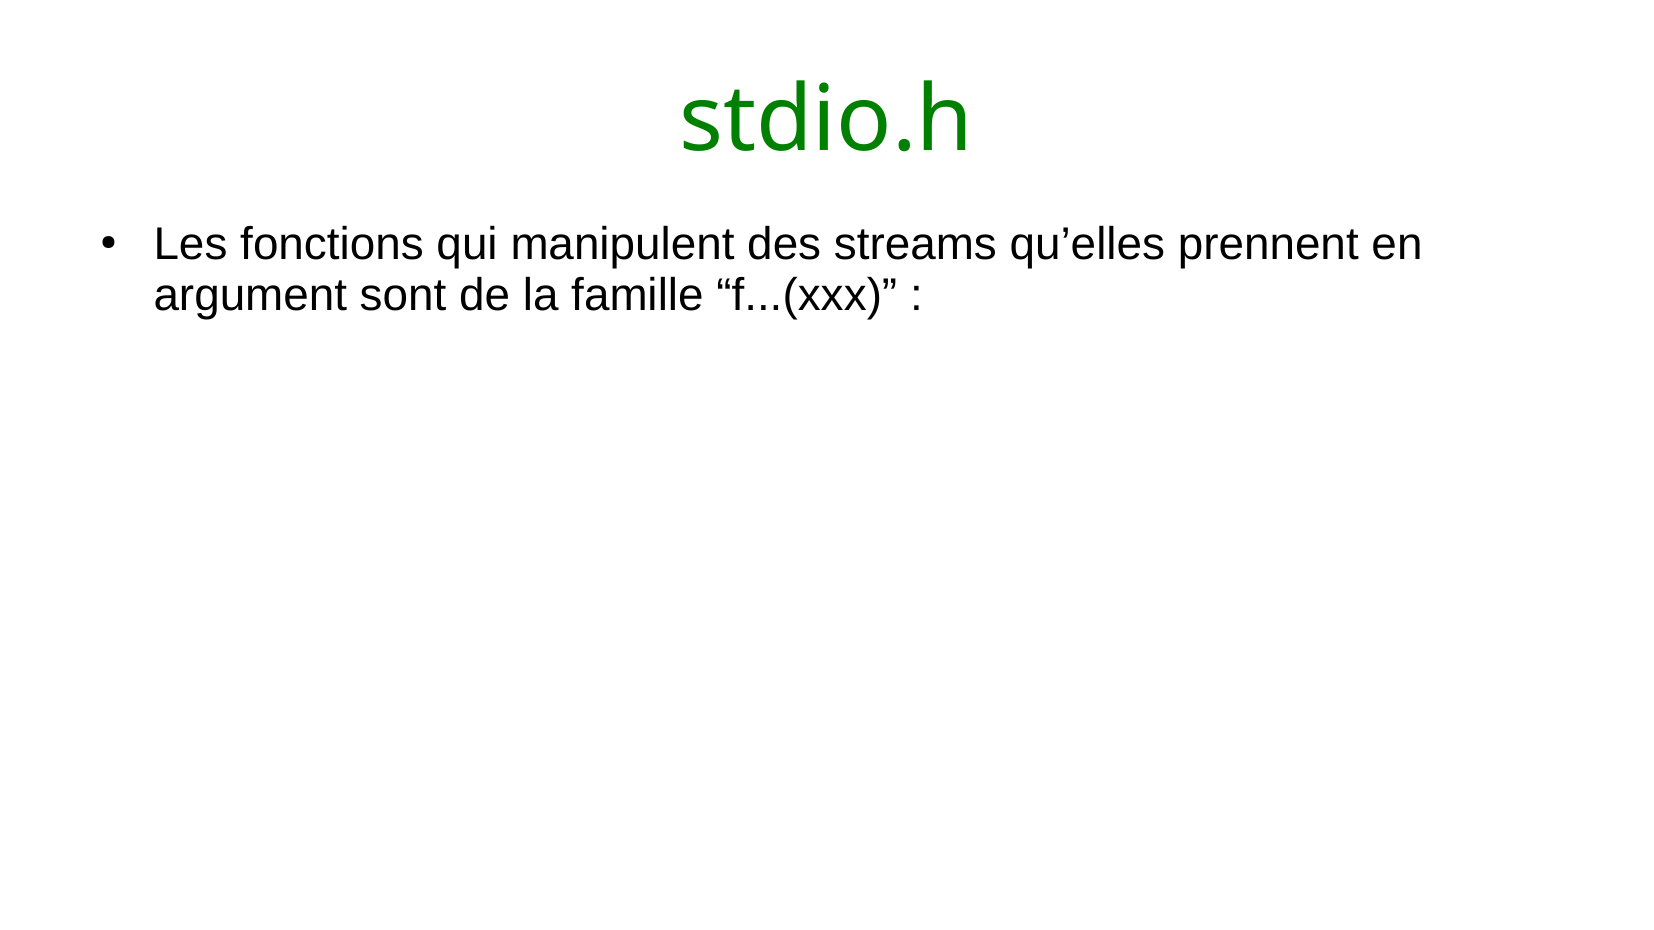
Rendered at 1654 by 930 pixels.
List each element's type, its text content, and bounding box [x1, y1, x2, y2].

title stdio.h [82, 37, 1571, 193]
list Les fonctions qui manipulent des streams qu’elles prennent en argument sont de la famille “f...(xxx)” : [82, 217, 1571, 757]
